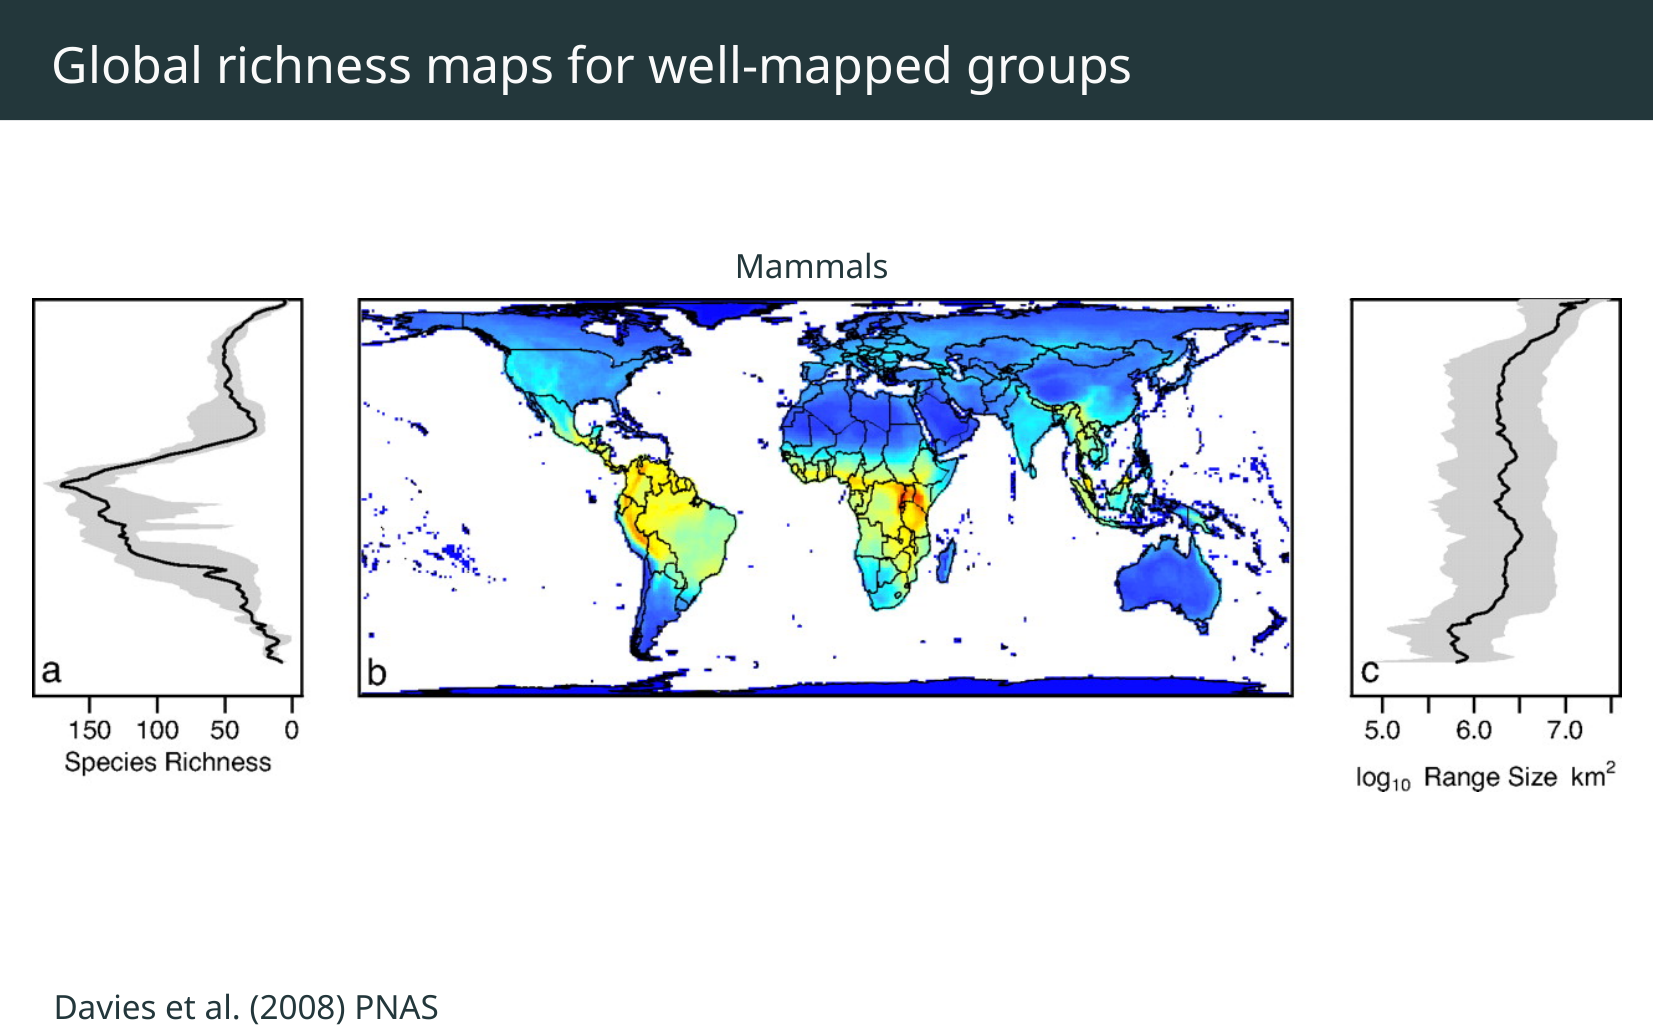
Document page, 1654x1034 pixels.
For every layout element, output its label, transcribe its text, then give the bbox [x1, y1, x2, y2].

text_box Davies et al. (2008) PNAS [38, 976, 729, 1034]
text_box [0, 0, 1653, 121]
text_box Global richness maps for well-mapped groups [51, 30, 1327, 91]
picture [32, 298, 1622, 792]
text_box Mammals [720, 235, 1411, 331]
